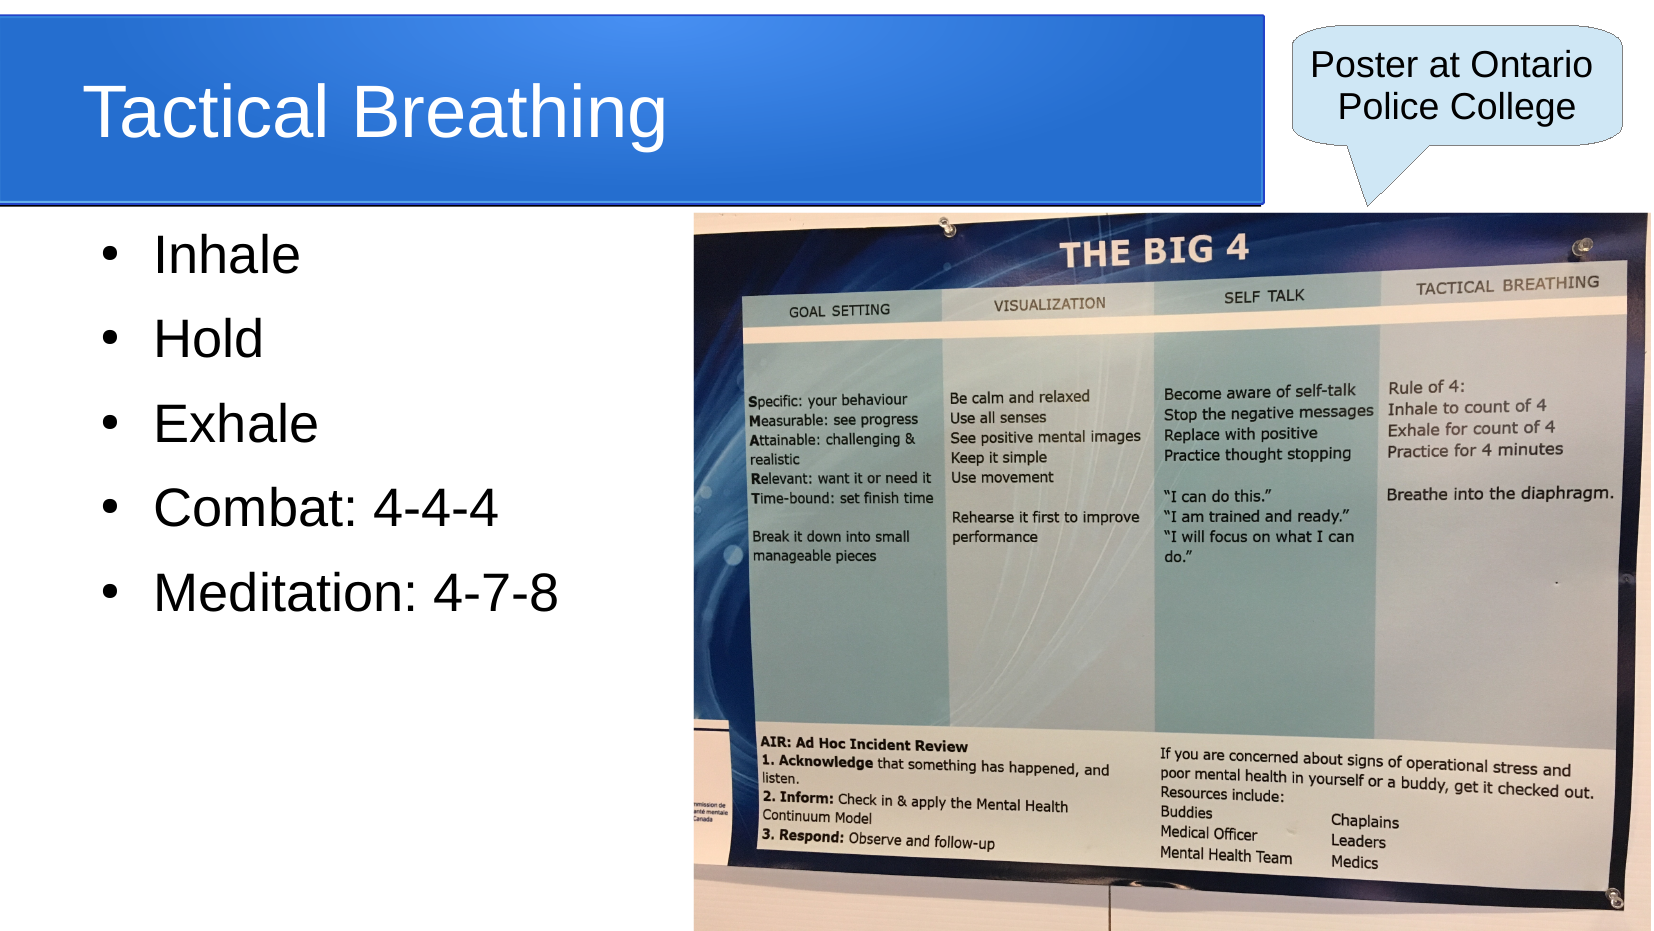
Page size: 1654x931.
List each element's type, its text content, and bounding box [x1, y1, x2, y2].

text_box Poster at Ontario Police College [1292, 25, 1623, 207]
list Inhale Hold Exhale Combat: 4-4-4 Meditation: 4-7-8 [82, 224, 693, 764]
picture [693, 212, 1651, 931]
title Tactical Breathing [82, 35, 1235, 189]
